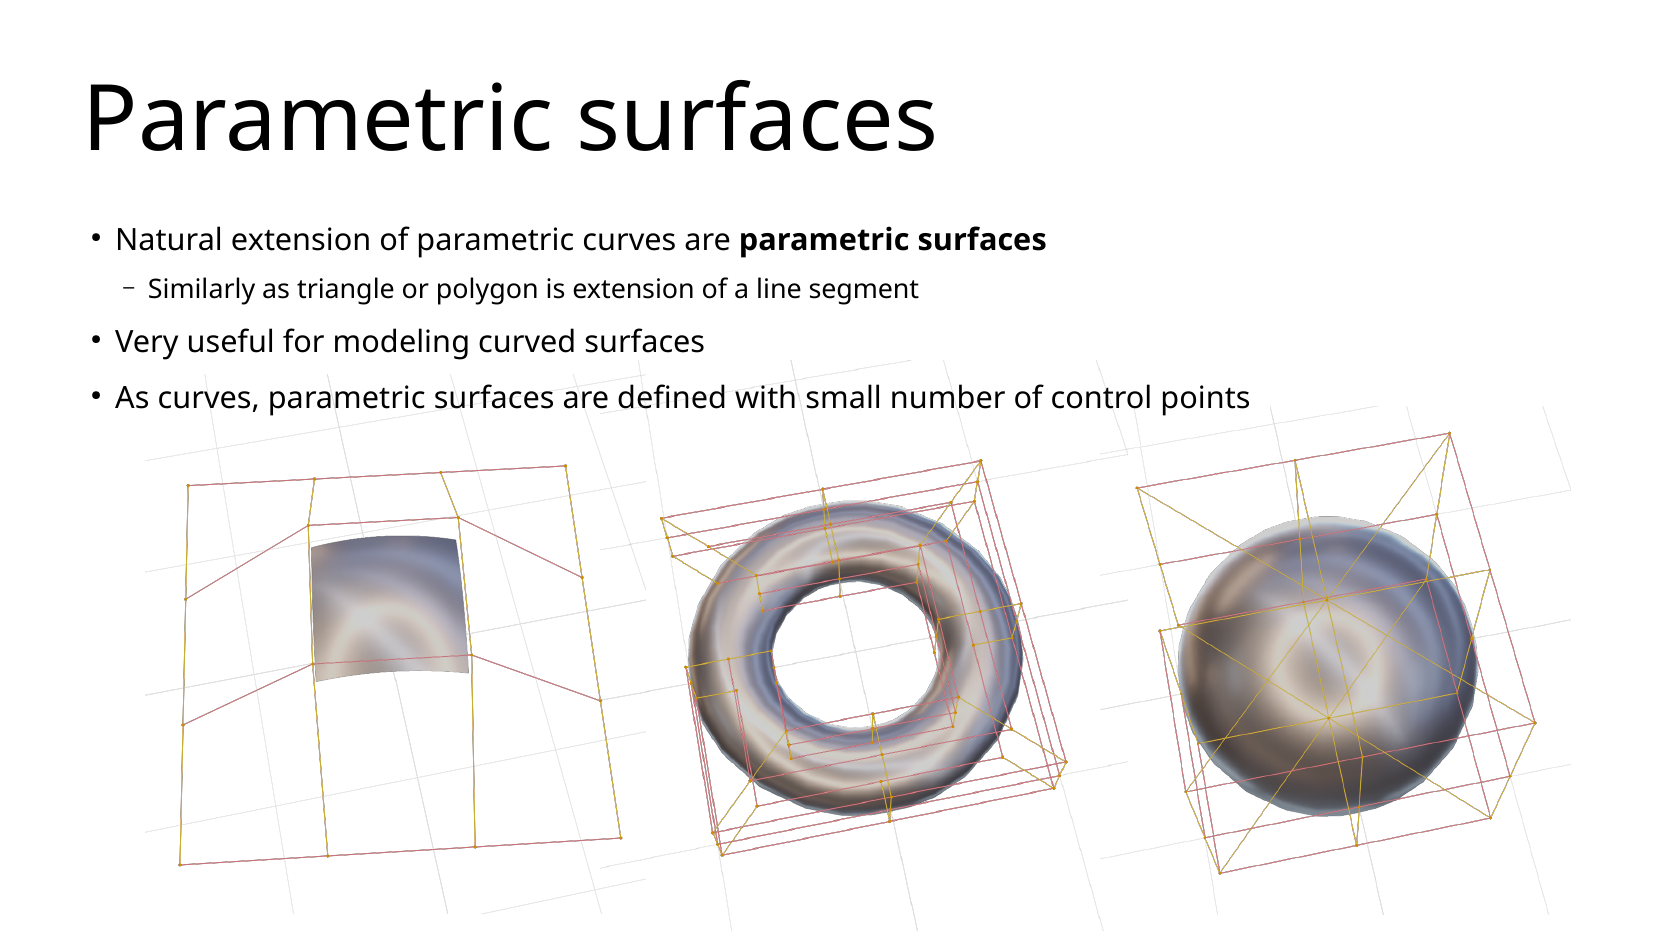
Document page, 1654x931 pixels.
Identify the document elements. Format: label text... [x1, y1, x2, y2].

picture [145, 360, 1571, 931]
list Natural extension of parametric curves are parametric surfaces Similarly as triangle or polygon is extension of a line segment Very useful for modeling curved surfaces As curves, parametric surfaces are defined with small number of control points [82, 217, 1571, 421]
title Parametric surfaces [82, 37, 1571, 193]
